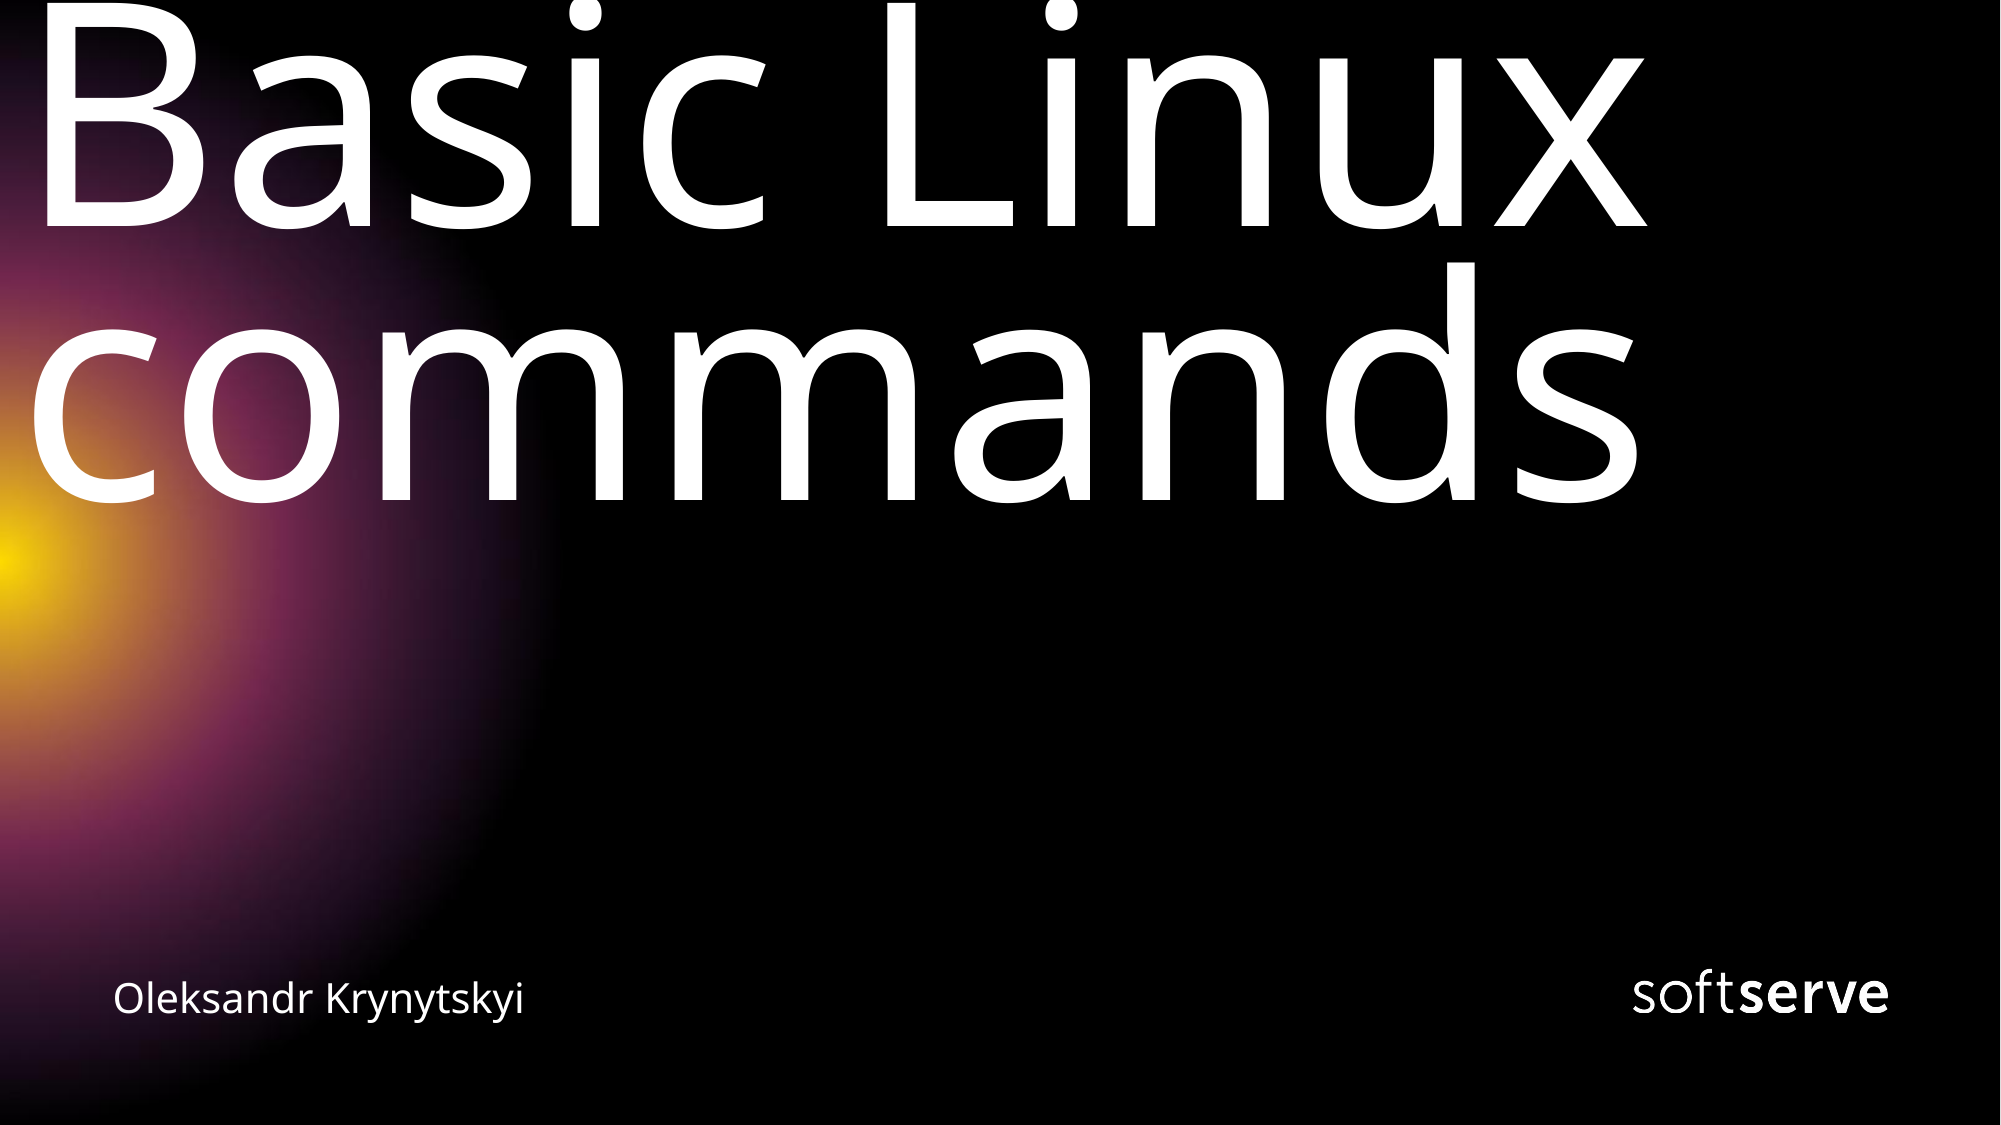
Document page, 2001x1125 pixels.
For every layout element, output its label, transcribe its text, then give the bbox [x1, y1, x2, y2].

title Basic Linux commands [2, 0, 2000, 1125]
list Oleksandr Krynytskyi [112, 970, 682, 1019]
